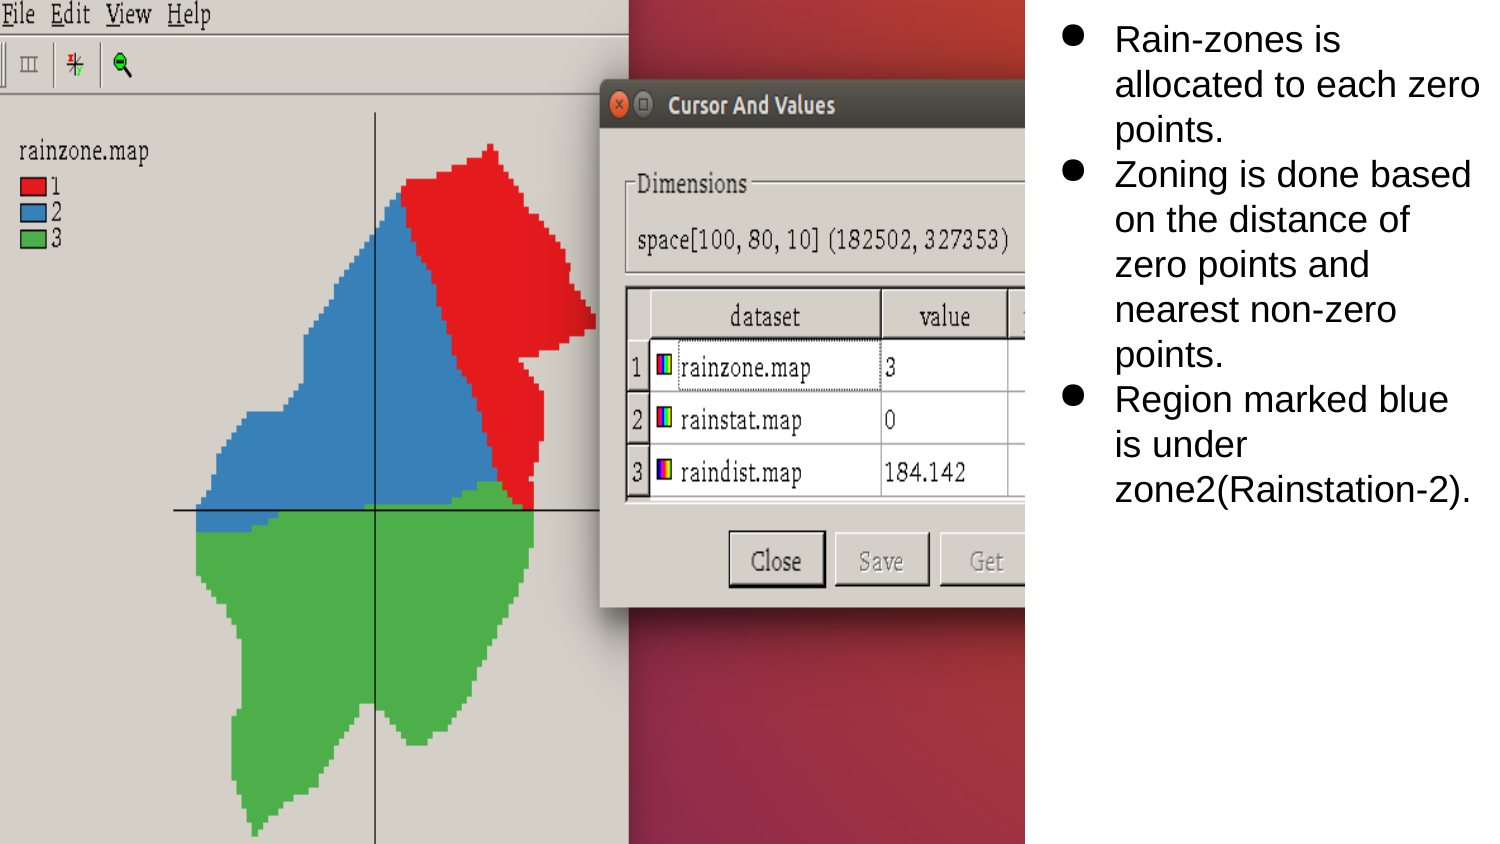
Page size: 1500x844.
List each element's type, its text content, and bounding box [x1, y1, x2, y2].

picture [0, 0, 1025, 844]
list Rain-zones is allocated to each zero points. Zoning is done based on the distance of zero points and nearest non-zero points. Region marked blue is under zone2(Rainstation-2). [1025, 0, 1500, 844]
